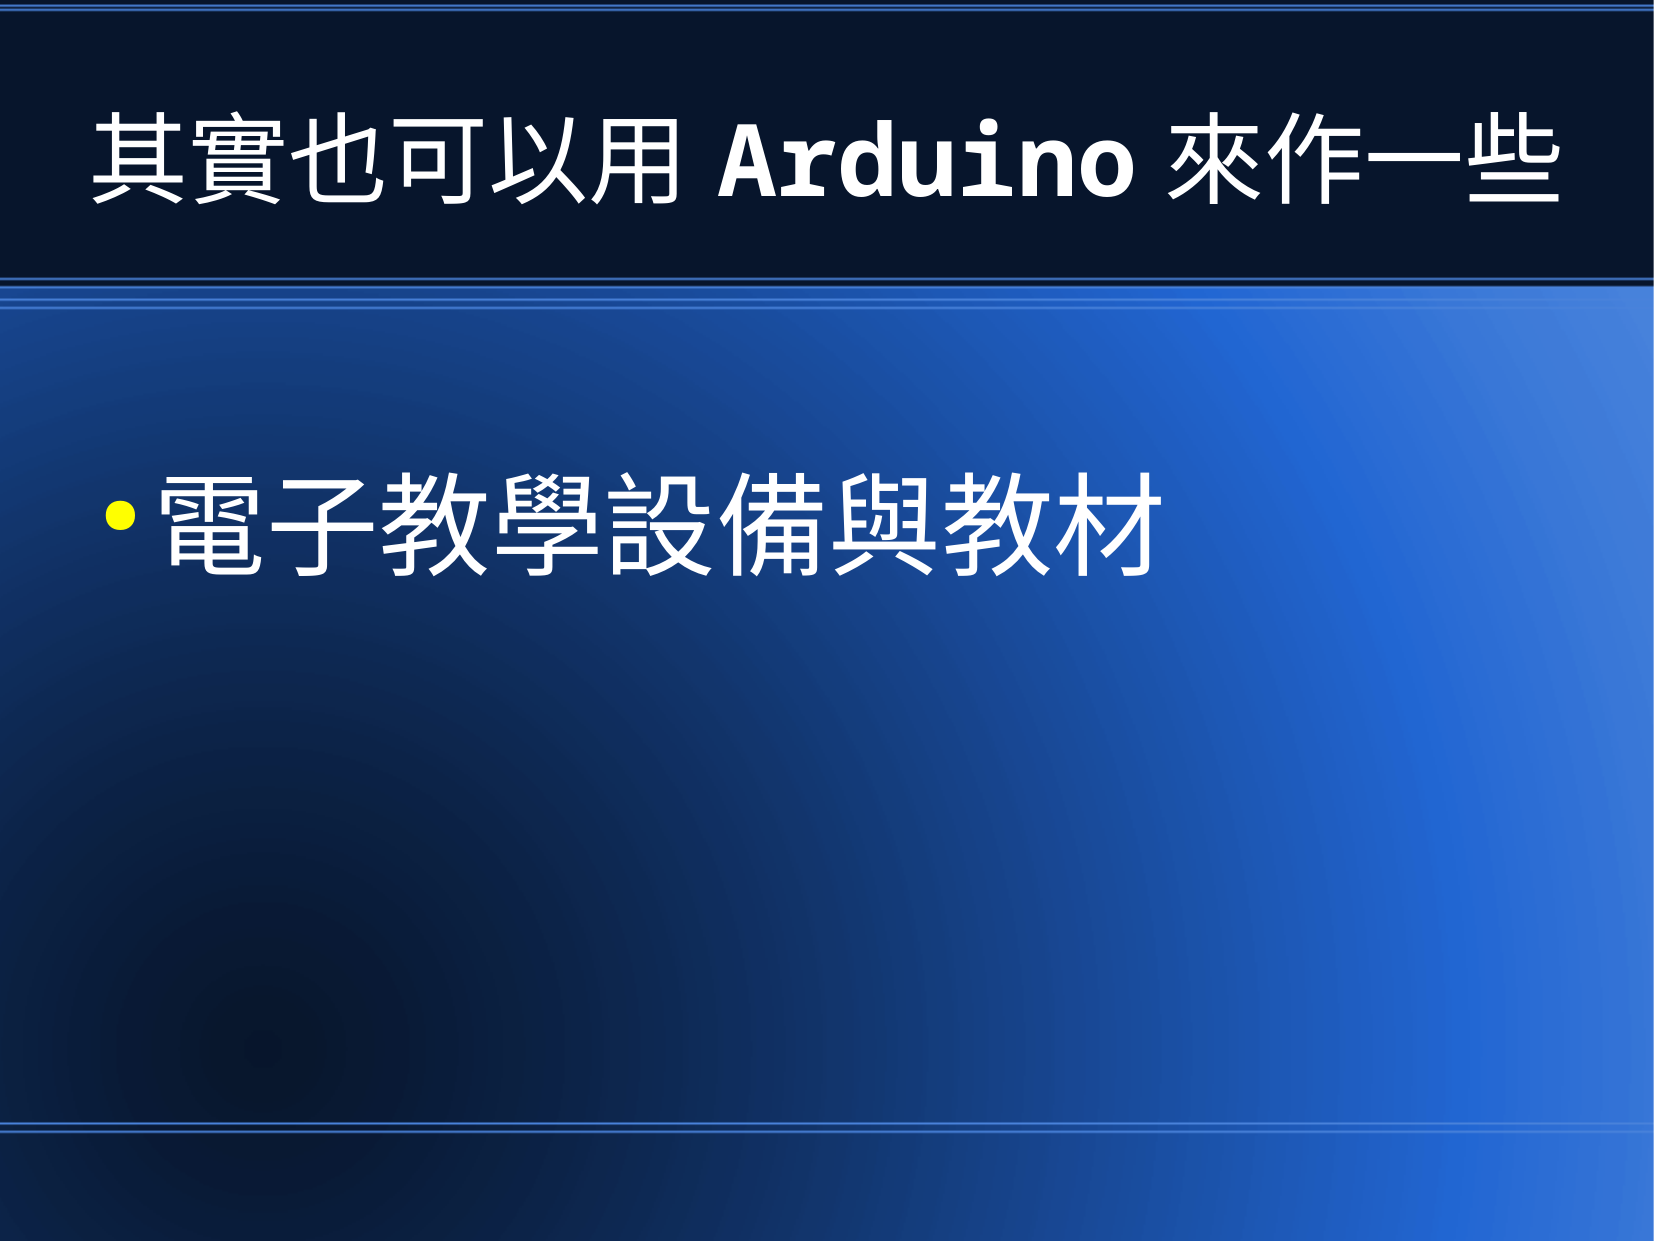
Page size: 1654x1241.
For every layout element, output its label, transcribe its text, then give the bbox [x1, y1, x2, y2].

list 電子教學設備與教材 [82, 355, 1571, 1241]
title 其實也可以用Arduino來作一些 [82, 49, 1571, 257]
picture [0, 0, 1654, 1241]
